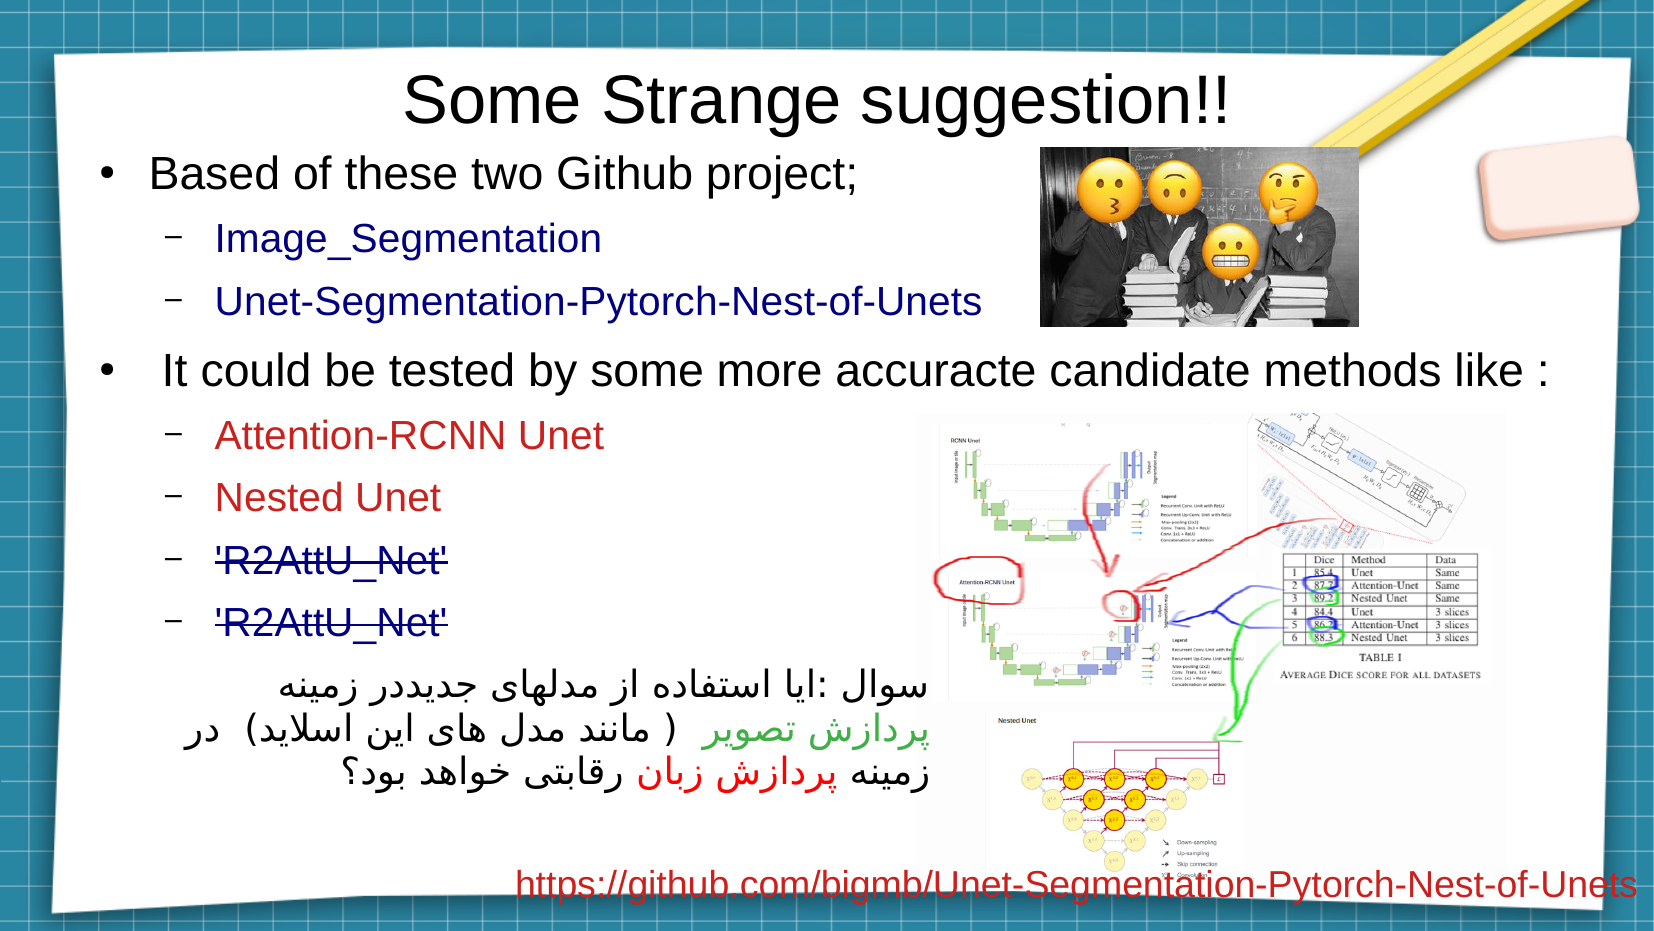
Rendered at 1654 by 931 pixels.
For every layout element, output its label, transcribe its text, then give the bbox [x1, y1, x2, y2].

text_box سوال :ایا استفاده از مدلهای جدیددر زمینه پردازش تصویر ( مانند مدل های این اسلاید) در زمینه پردازش زبان رقابتی خواهد بود؟ [147, 655, 945, 857]
list Based of these two Github project; Image_Segmentation Unet-Segmentation-Pytorch-Nest-of-Unets It could be tested by some more accuracte candidate methods like : Attention-RCNN Unet Nested Unet 'R2AttU_Net' 'R2AttU_Net' [82, 178, 1571, 688]
text_box https://github.com/bigmb/Unet-Segmentation-Pytorch-Nest-of-Unets [500, 856, 1654, 914]
title Some Strange suggestion!! [82, 21, 1571, 178]
picture [0, 0, 1654, 931]
picture [1040, 147, 1359, 327]
